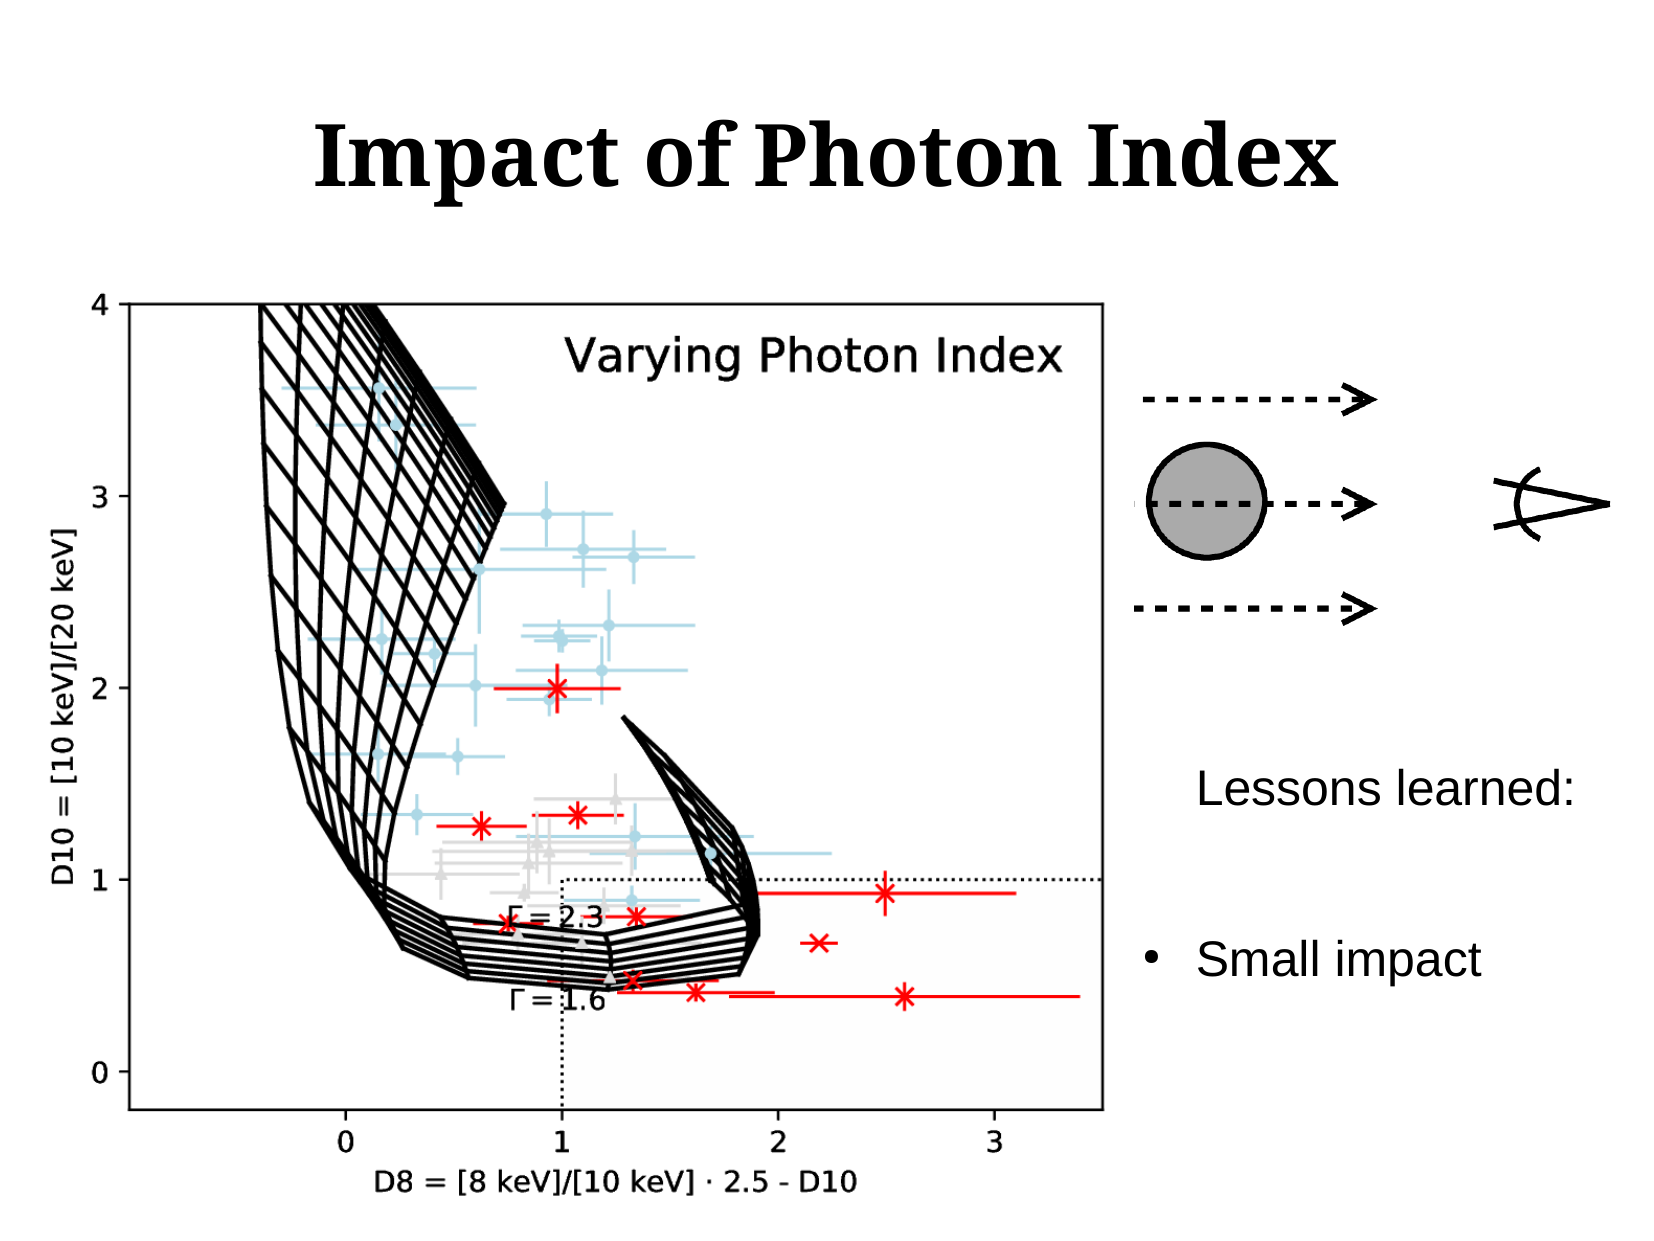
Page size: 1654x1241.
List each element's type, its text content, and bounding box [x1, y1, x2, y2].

picture [30, 272, 1613, 1220]
list Lessons learned: Small impact [1125, 675, 1613, 1241]
title Impact of Photon Index [82, 49, 1571, 257]
